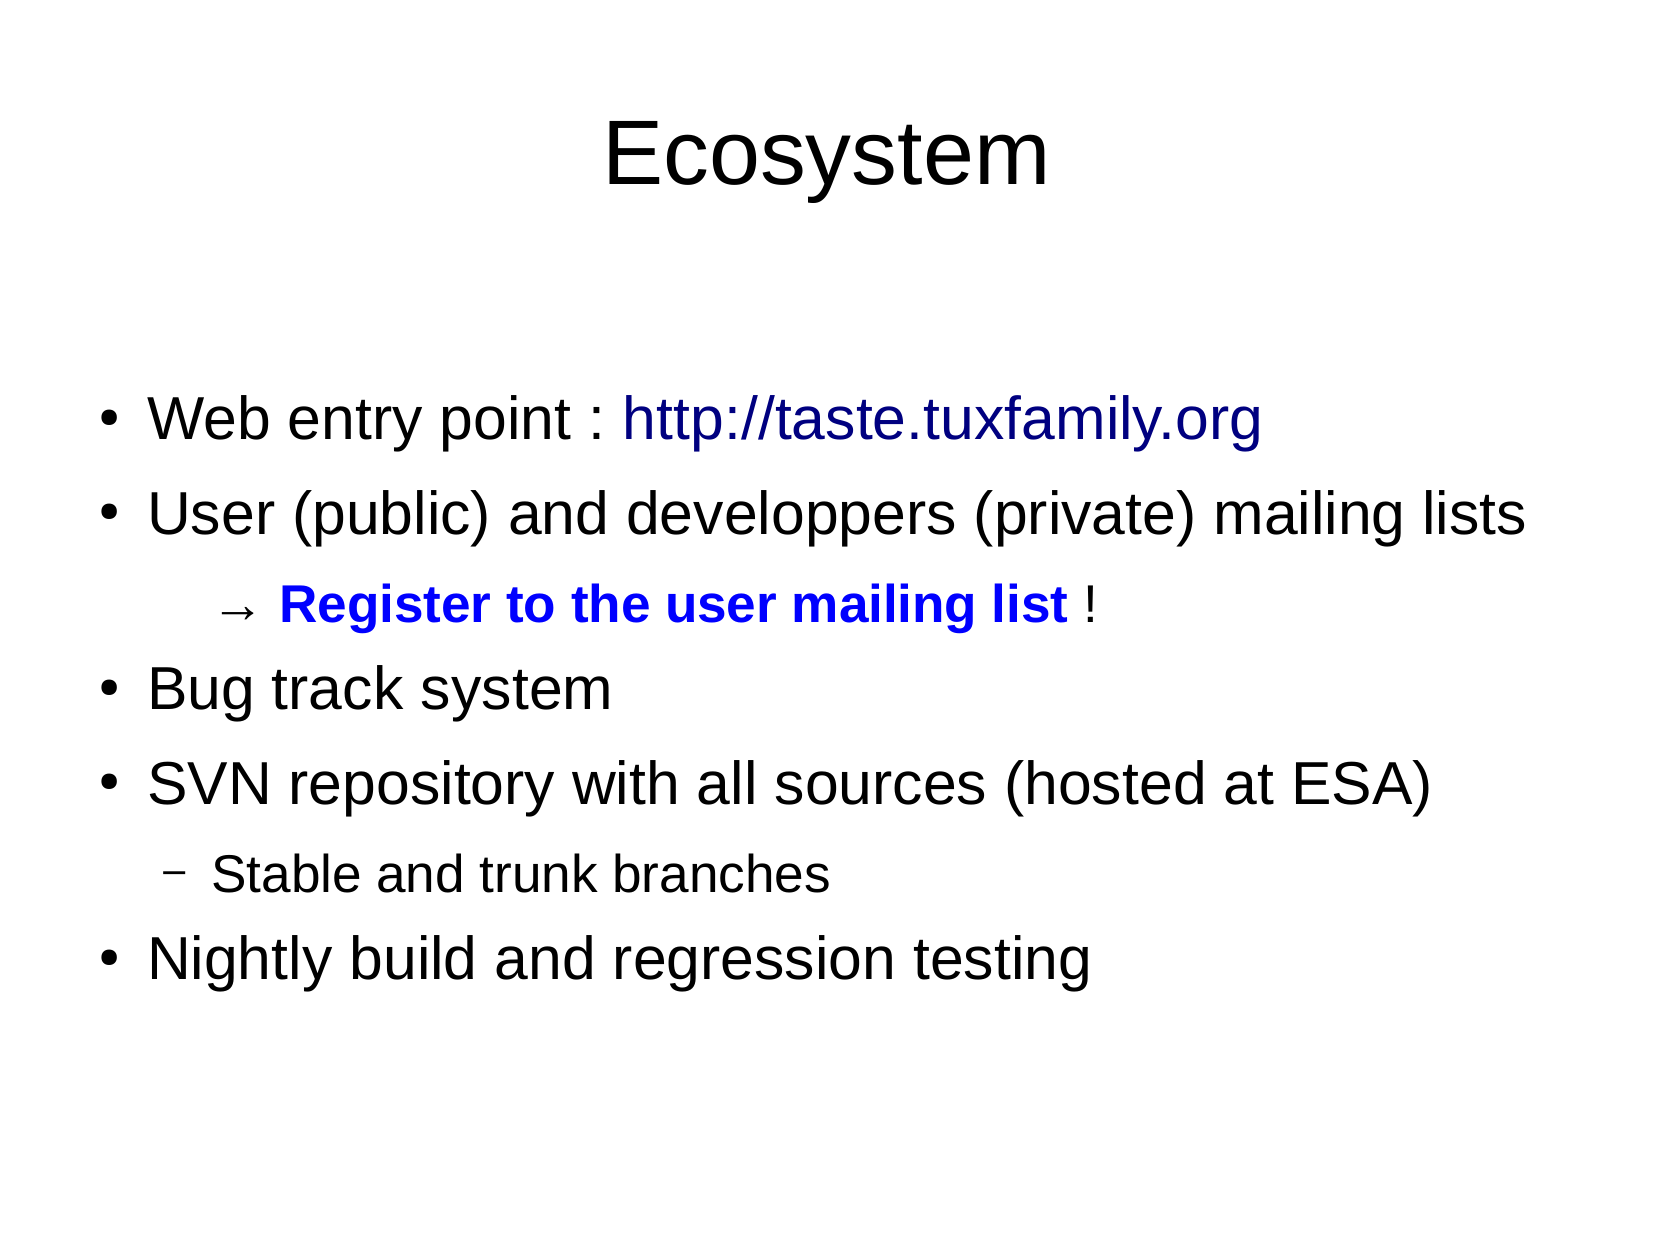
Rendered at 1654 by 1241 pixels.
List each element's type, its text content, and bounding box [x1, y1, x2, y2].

list Web entry point : http://taste.tuxfamily.org User (public) and developpers (private) mailing lists → Register to the user mailing list ! Bug track system SVN repository with all sources (hosted at ESA) Stable and trunk branches Nightly build and regression testing [82, 290, 1538, 1010]
title Ecosystem [82, 49, 1571, 257]
